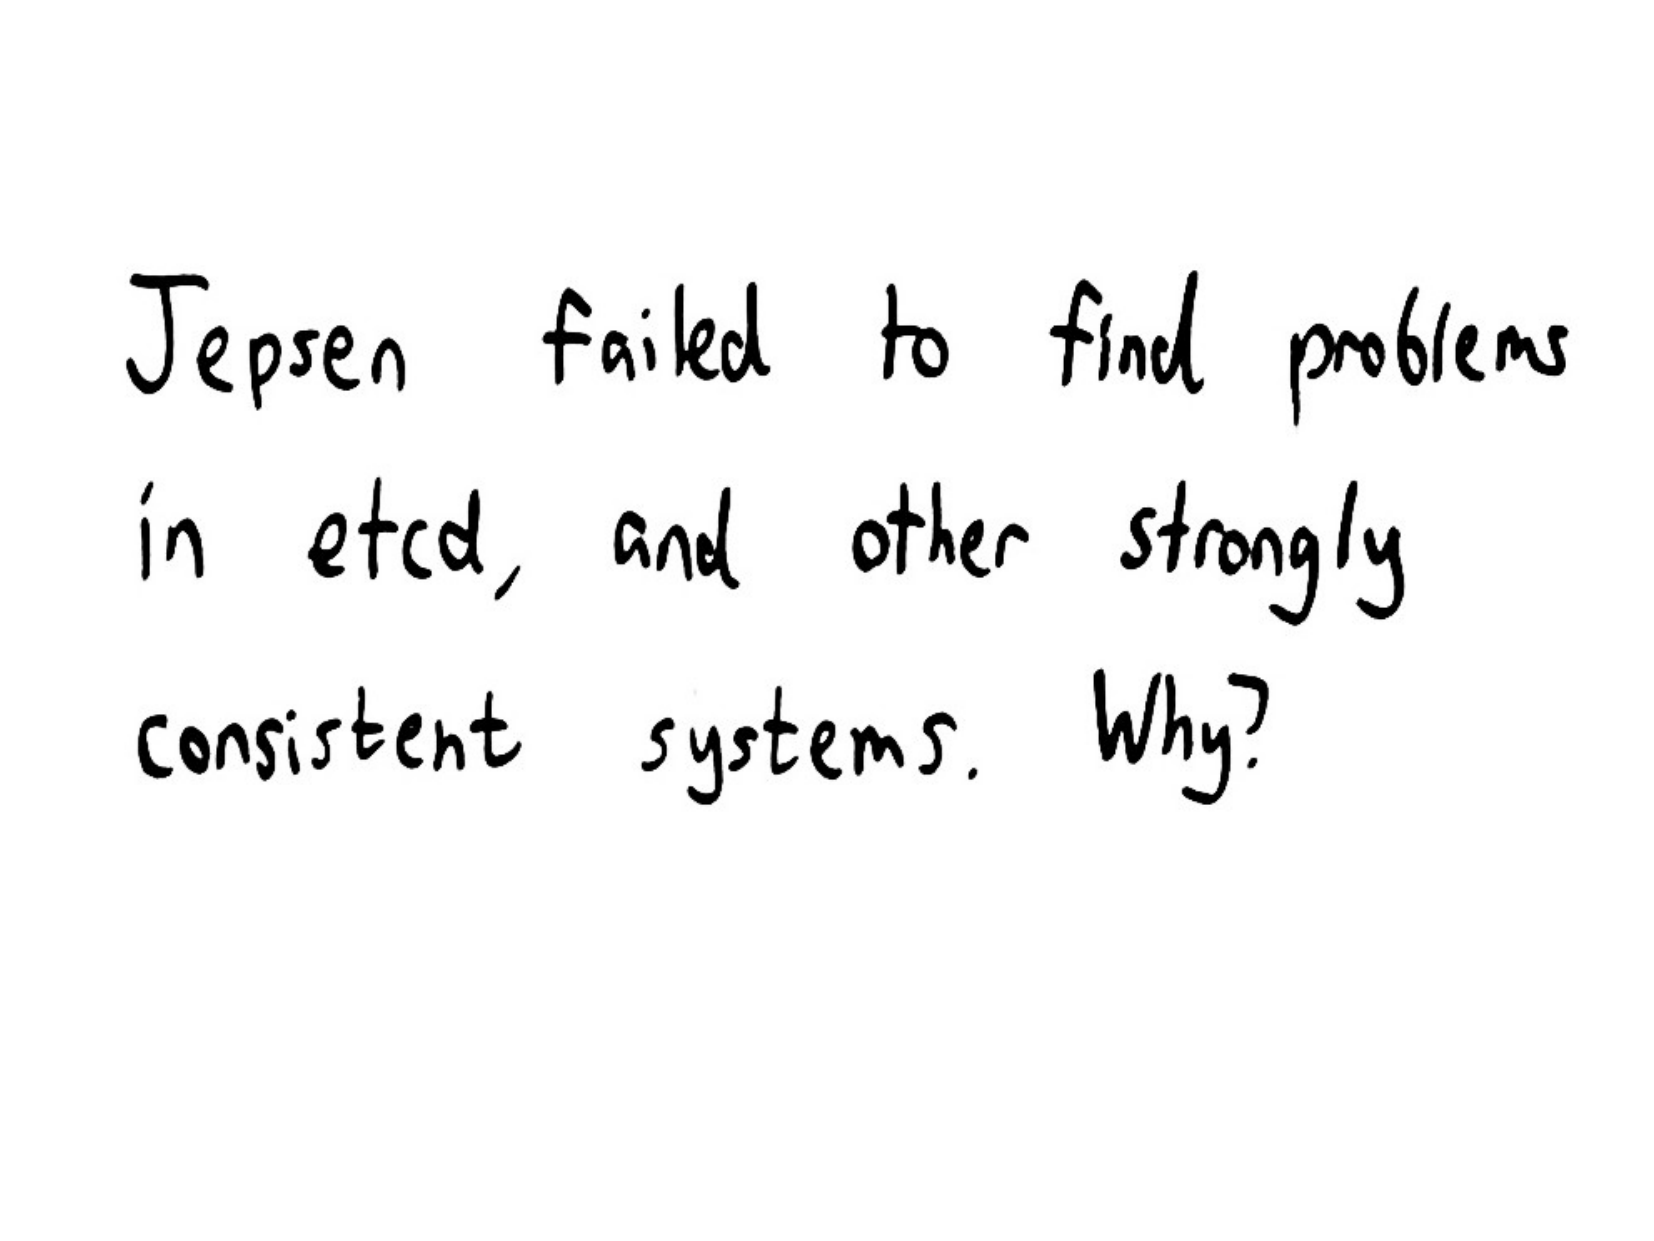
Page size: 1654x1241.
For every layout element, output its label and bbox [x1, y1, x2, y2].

picture [45, 224, 1606, 826]
